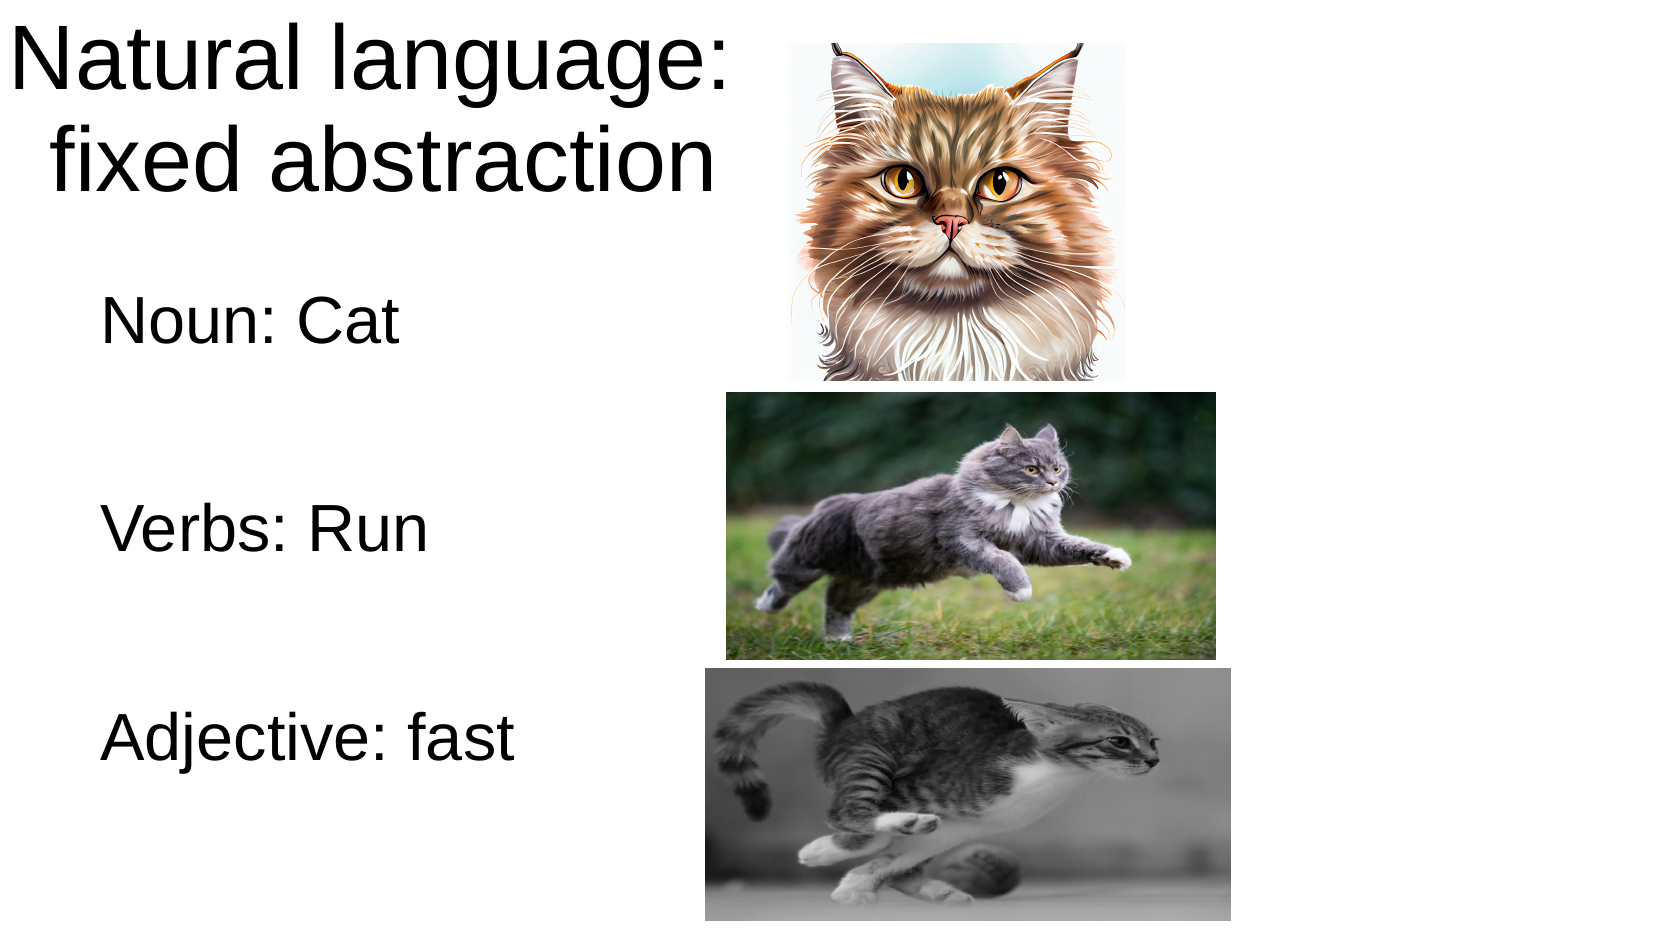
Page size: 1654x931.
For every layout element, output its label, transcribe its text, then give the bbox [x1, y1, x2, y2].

list Noun: Cat Verbs: Run Adjective: fast [29, 282, 756, 822]
picture [787, 43, 1126, 381]
picture [726, 392, 1216, 660]
picture [705, 668, 1231, 921]
title Natural language: fixed abstraction [0, 6, 745, 212]
